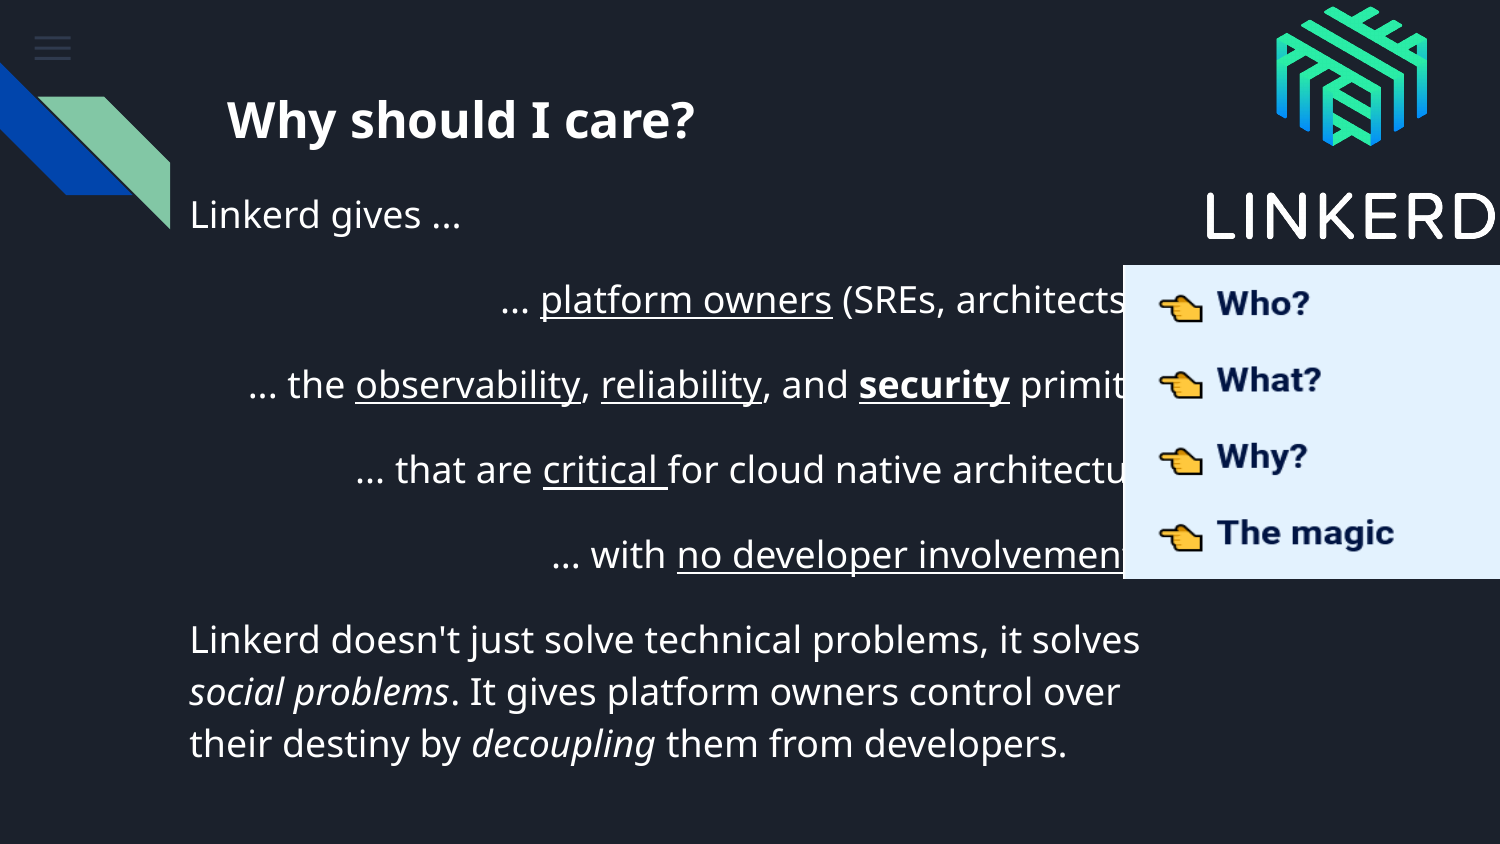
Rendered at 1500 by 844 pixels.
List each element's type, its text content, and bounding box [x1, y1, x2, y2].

picture [1201, 0, 1500, 240]
title Why should I care? [212, 64, 1096, 144]
text_box Linkerd gives ... ... platform owners (SREs, architects) ... the observability, reliability, and security primitives ... that are critical for cloud native architectures ... with no developer involvement! Linkerd doesn't just solve technical problems, it solves social problems. It gives platform owners control over their destiny by decoupling them from developers. [174, 169, 1211, 780]
picture [1123, 265, 1500, 579]
